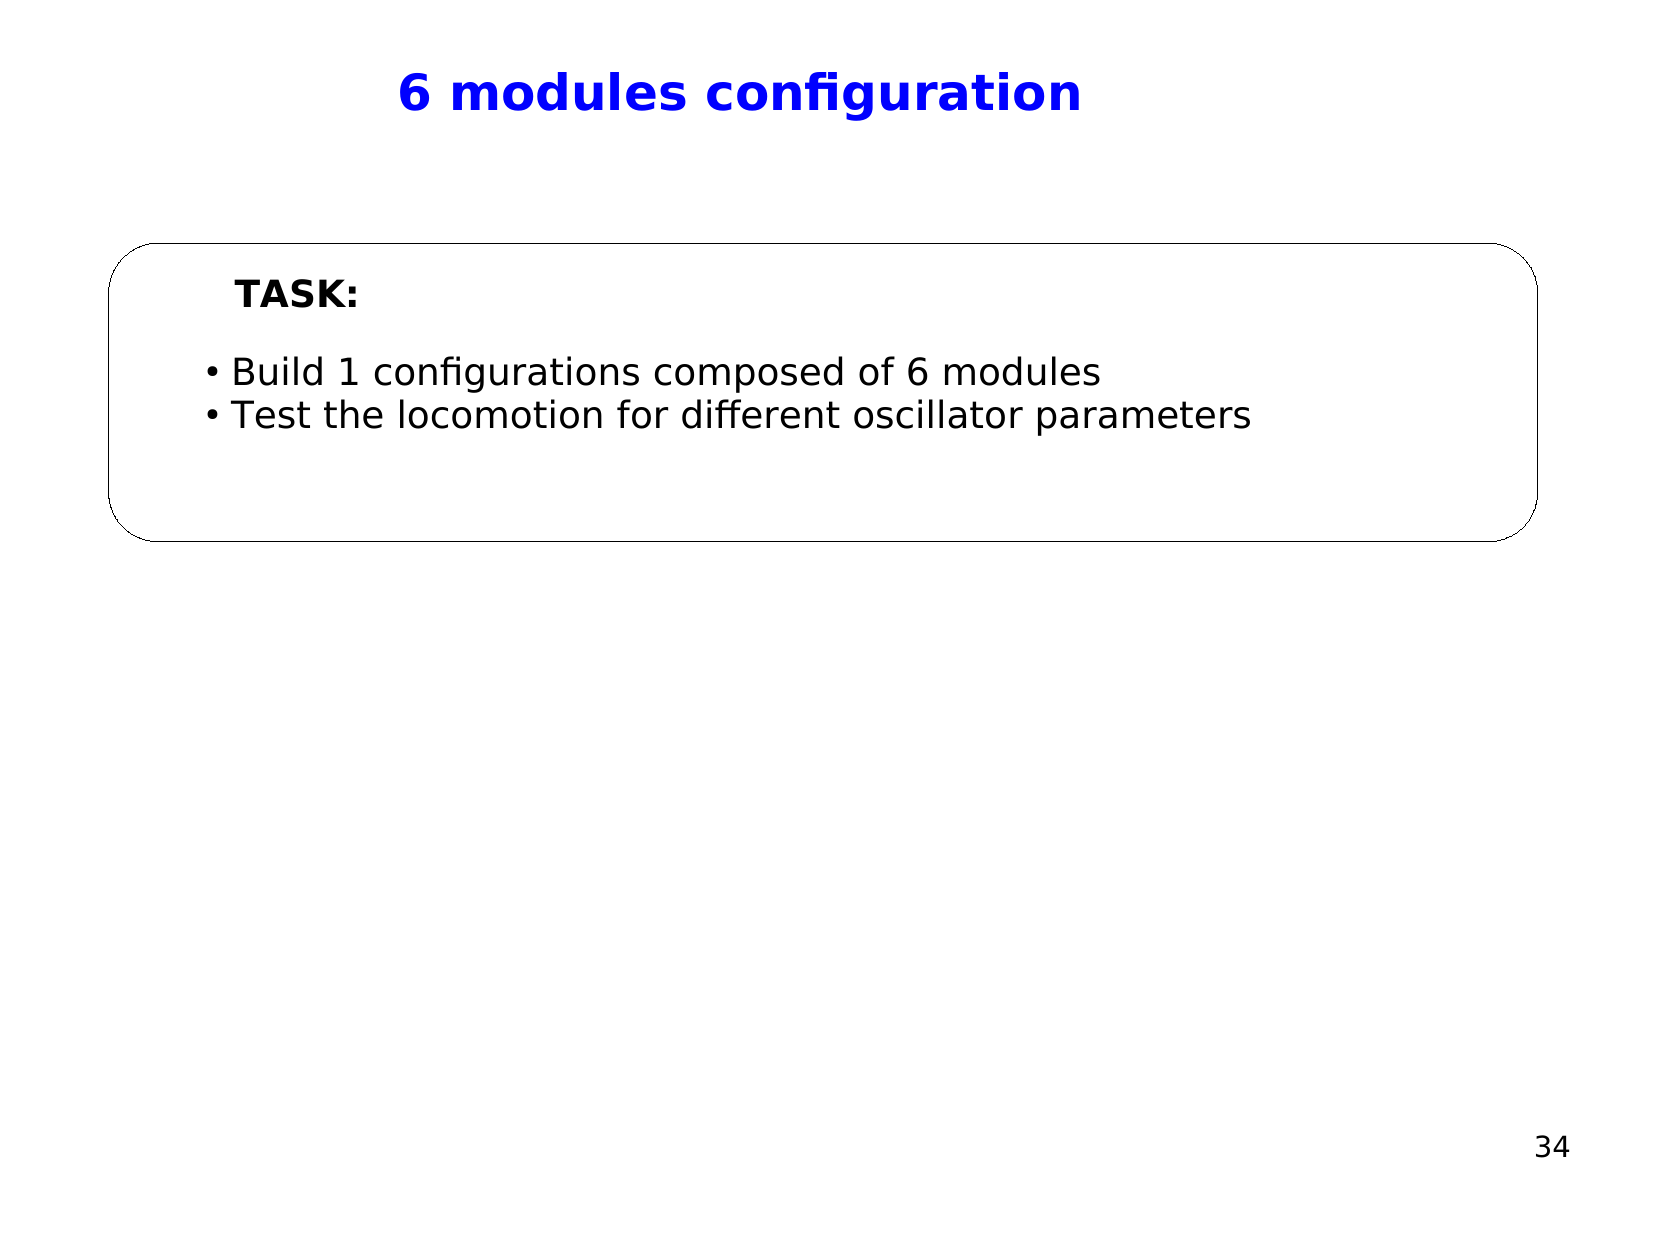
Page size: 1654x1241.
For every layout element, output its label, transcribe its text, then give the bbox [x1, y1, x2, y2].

text_box 6 modules configuration [382, 57, 1100, 131]
text_box TASK: [219, 265, 375, 327]
text_box Build 1 configurations composed of 6 modules Test the locomotion for different oscillator parameters [191, 343, 1439, 446]
